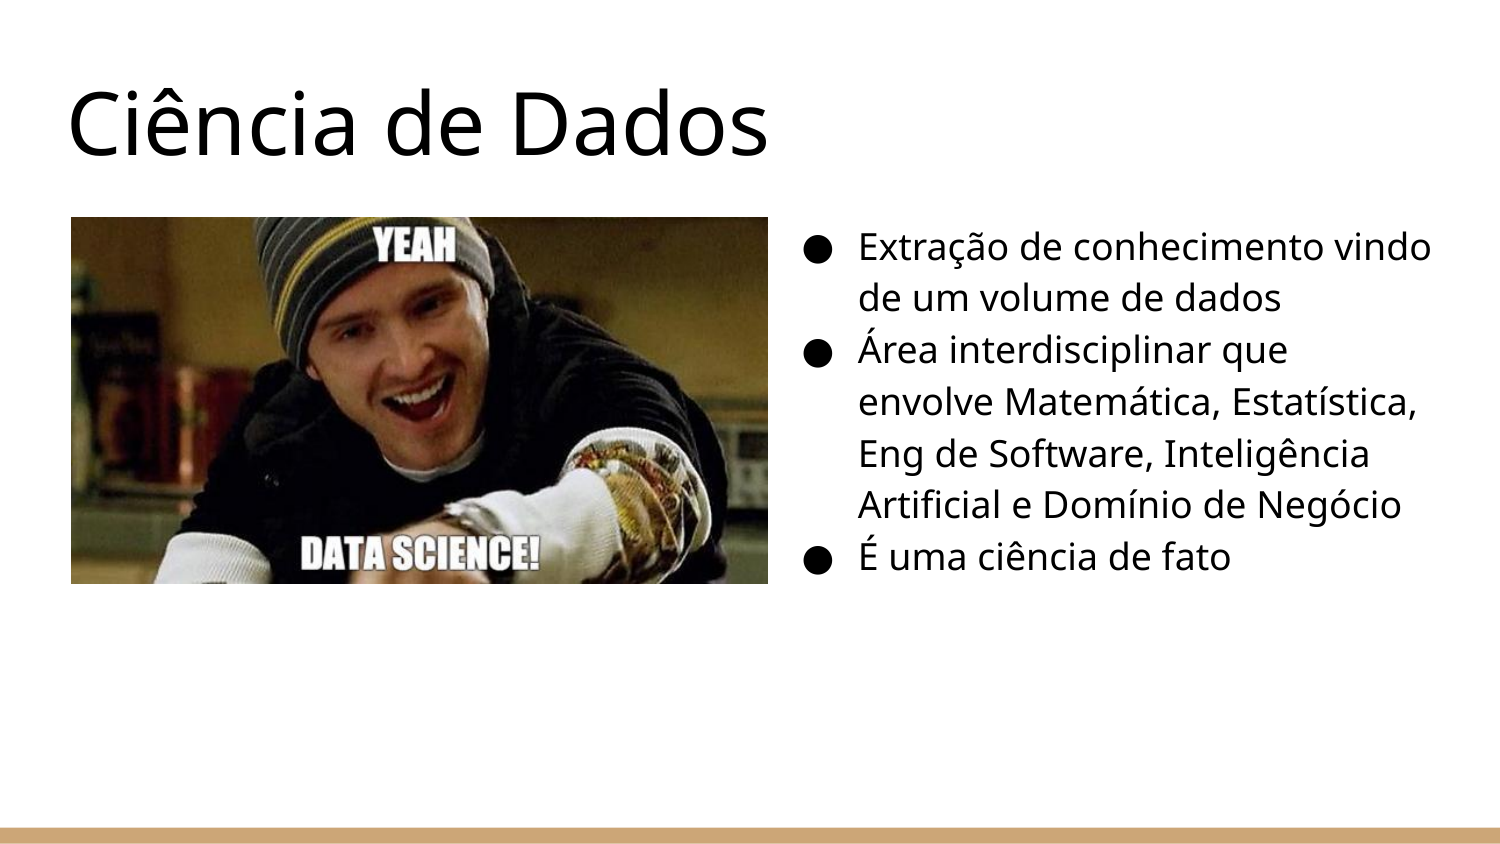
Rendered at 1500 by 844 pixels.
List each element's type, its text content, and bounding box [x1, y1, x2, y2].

picture [71, 217, 768, 584]
list Extração de conhecimento vindo de um volume de dados Área interdisciplinar que envolve Matemática, Estatística, Eng de Software, Inteligência Artificial e Domínio de Negócio É uma ciência de fato [767, 200, 1449, 752]
title Ciência de Dados [51, 51, 1449, 189]
